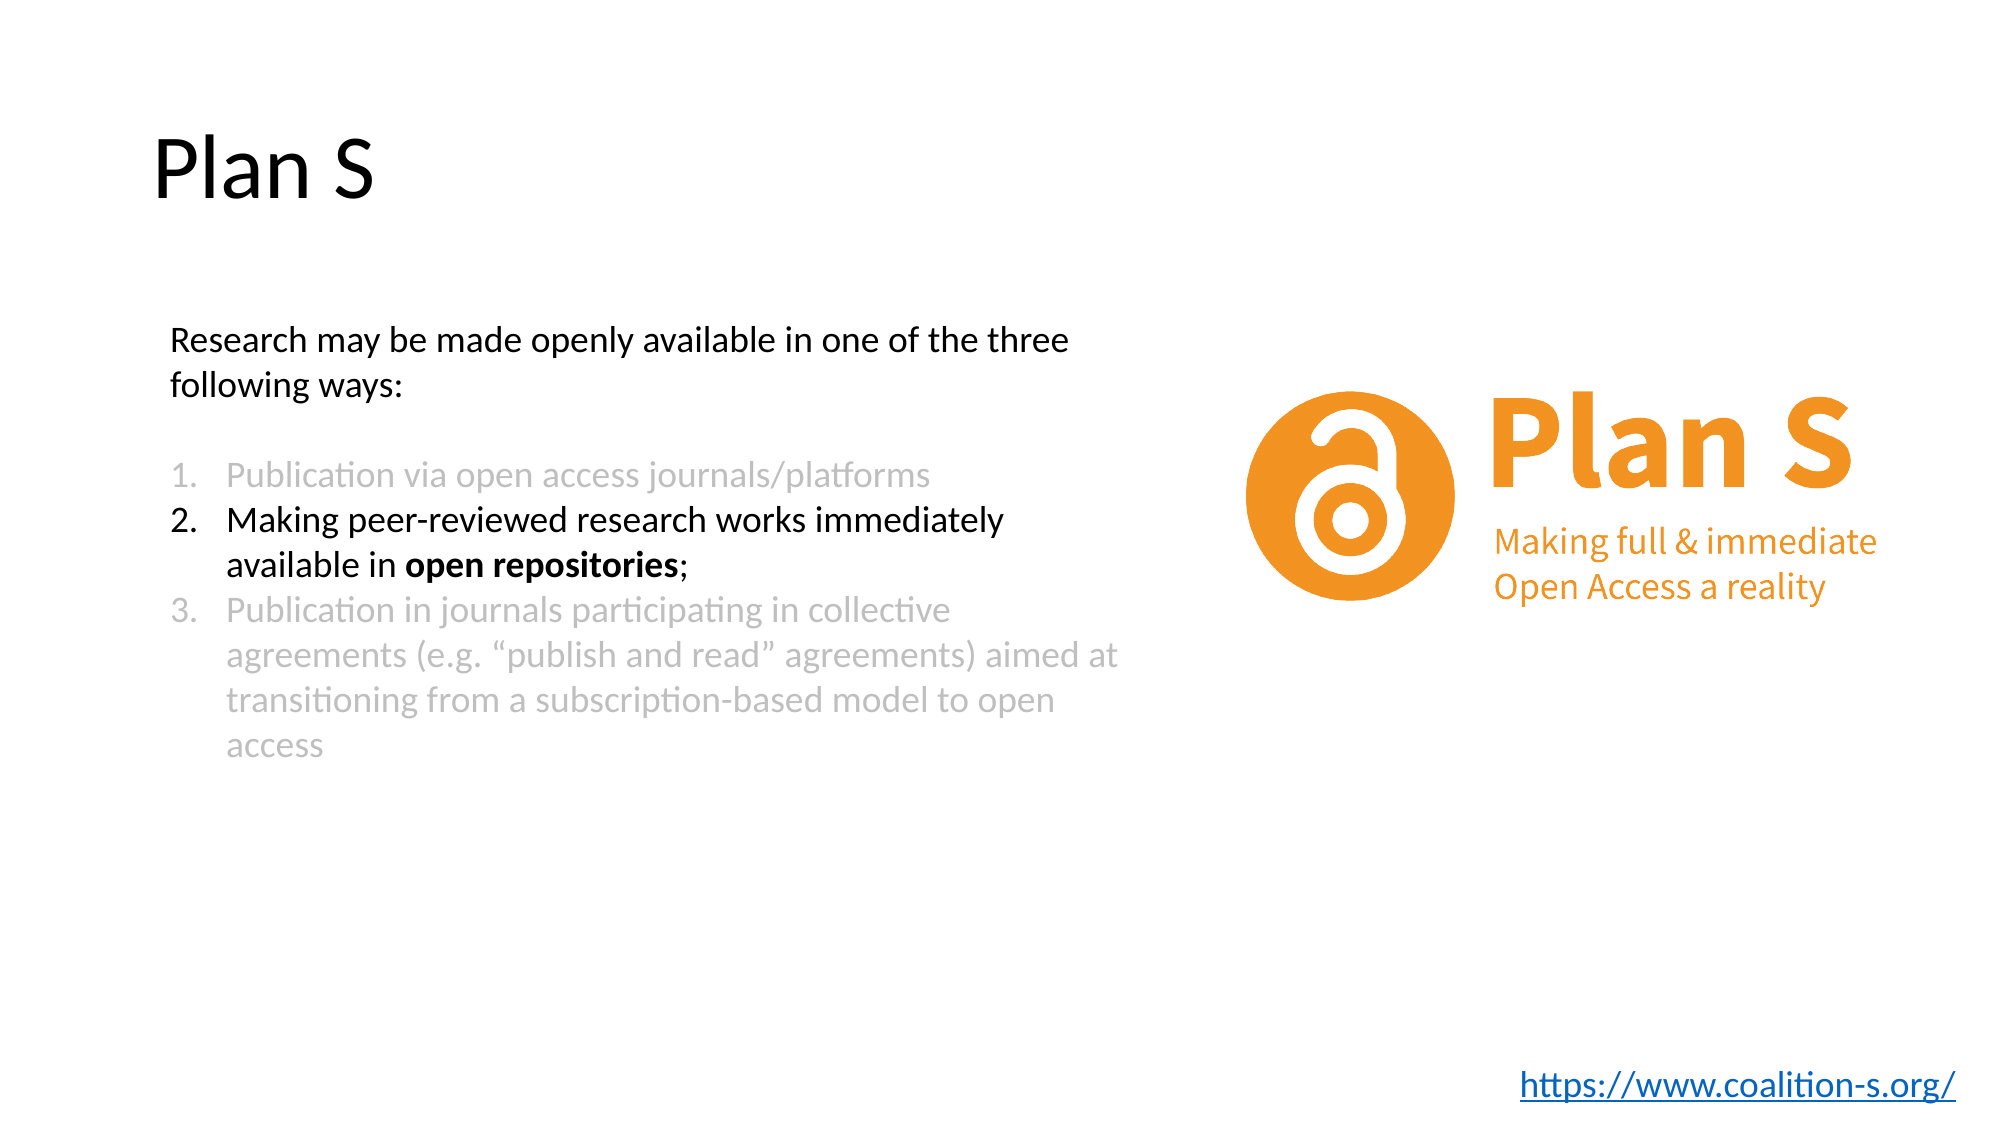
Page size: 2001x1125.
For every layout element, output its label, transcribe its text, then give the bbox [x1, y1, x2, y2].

picture [1141, 297, 1980, 701]
text_box Research may be made openly available in one of the three following ways: Publication via open access journals/platforms Making peer-reviewed research works immediately available in open repositories; Publication in journals participating in collective agreements (e.g. “publish and read” agreements) aimed at transitioning from a subscription-based model to open access [154, 307, 1155, 773]
title Plan S [137, 59, 1863, 278]
text_box https://www.coalition-s.org/ [1349, 1052, 1980, 1113]
